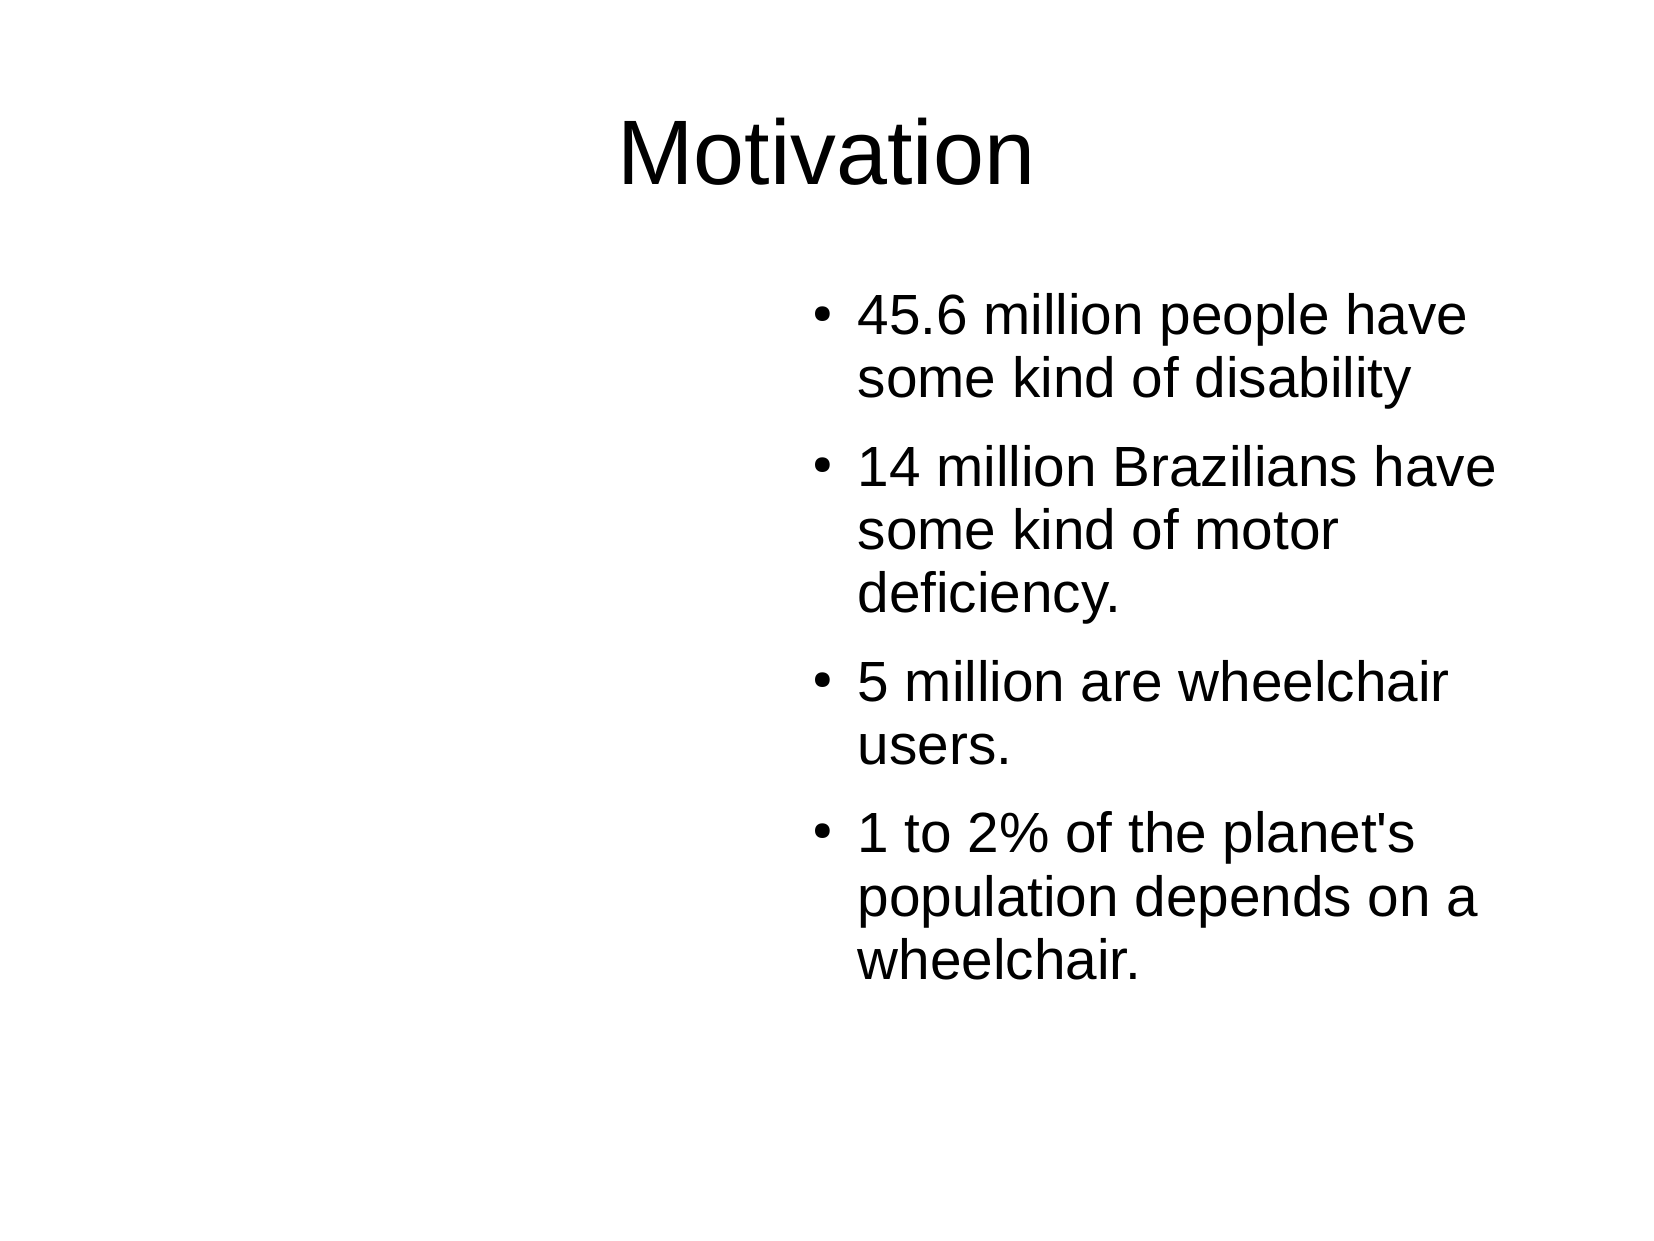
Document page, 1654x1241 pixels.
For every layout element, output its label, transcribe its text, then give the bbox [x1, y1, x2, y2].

list 45.6 million people have some kind of disability 14 million Brazilians have some kind of motor deficiency. 5 million are wheelchair users. 1 to 2% of the planet's population depends on a wheelchair. [797, 283, 1524, 1003]
title Motivation [82, 49, 1571, 257]
